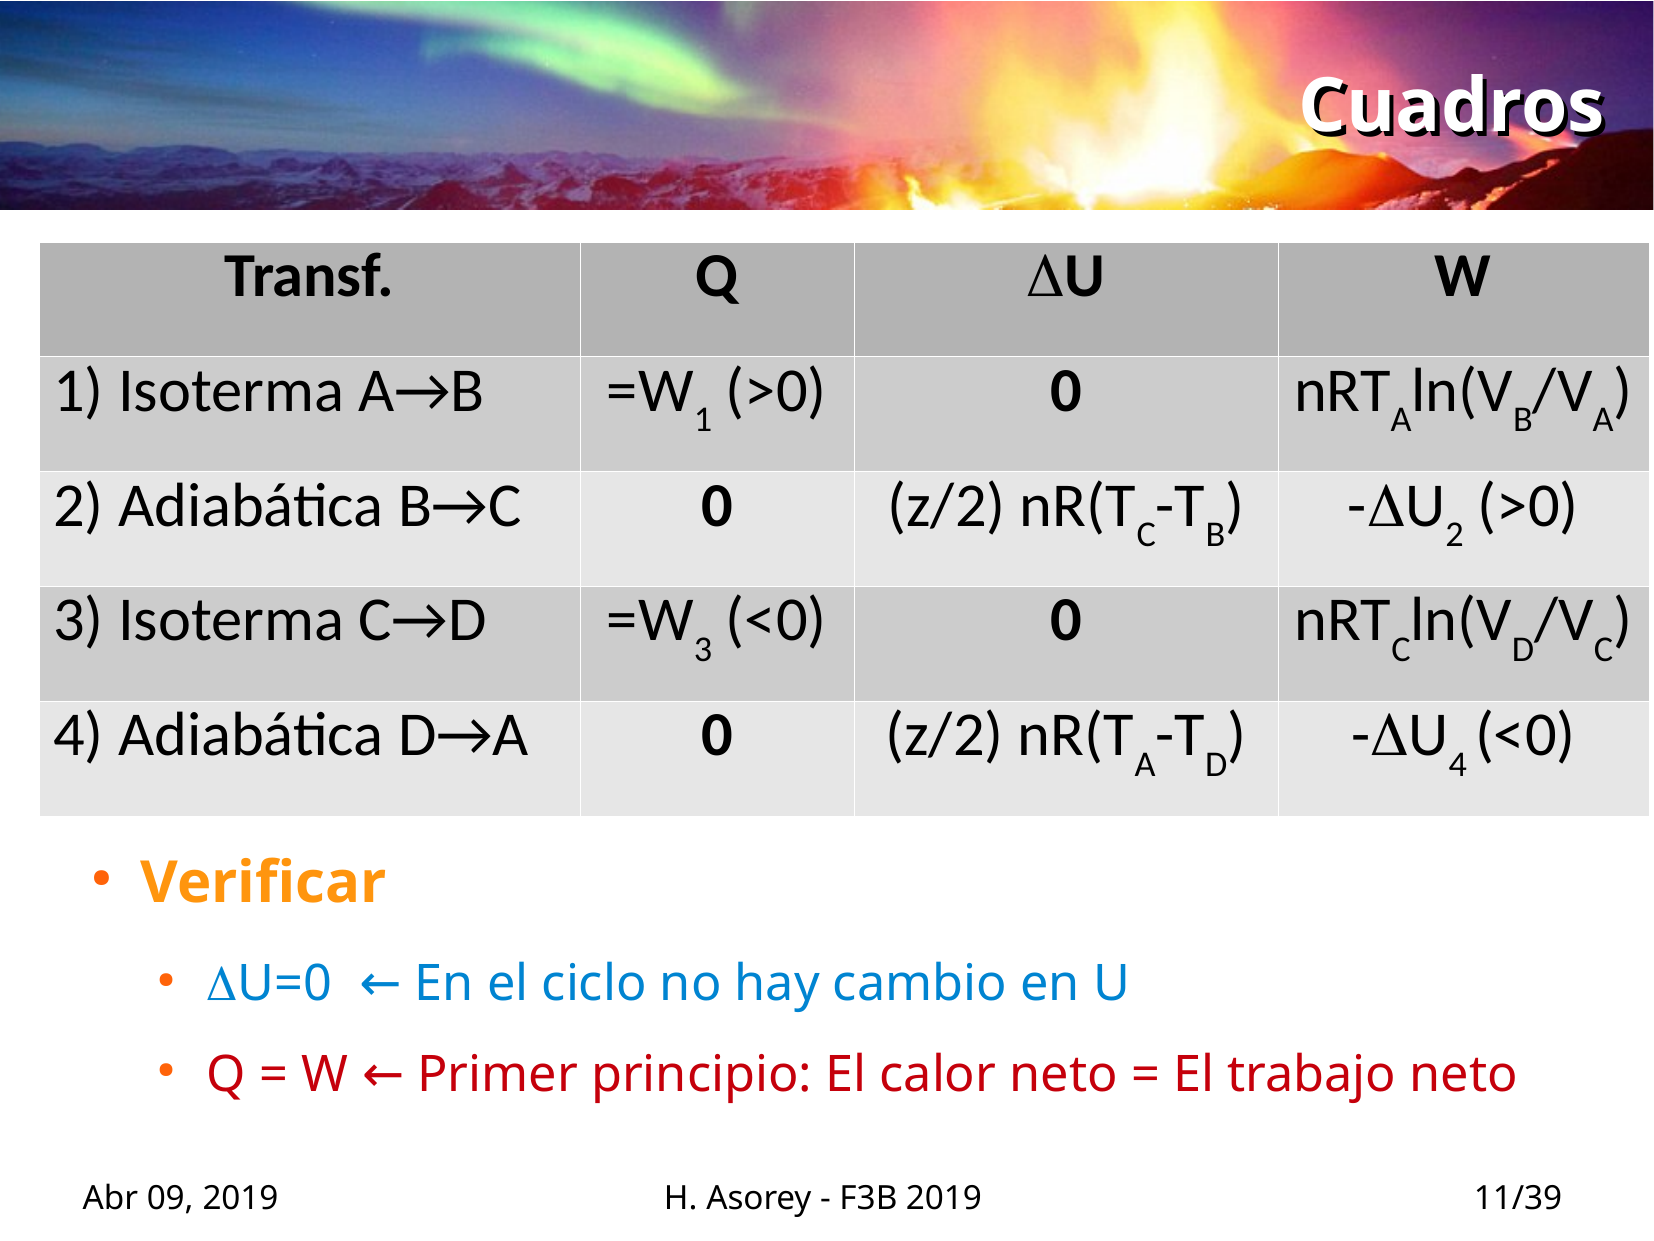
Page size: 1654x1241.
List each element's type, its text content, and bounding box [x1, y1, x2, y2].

table_cell 0 [581, 702, 854, 816]
table_cell =W1 (>0) [581, 357, 854, 471]
table_cell 3) Isoterma C→D [40, 587, 580, 701]
list Verificar DU=0 ← En el ciclo no hay cambio en U Q = W ← Primer principio: El calor neto = El trabajo neto [75, 840, 1564, 1126]
table_cell 0 [581, 472, 854, 586]
table_header Transf. [40, 243, 580, 356]
table_cell -DU2 (>0) [1279, 472, 1649, 586]
table_header Q [581, 243, 854, 356]
table_cell 0 [855, 357, 1278, 471]
table_cell (z/2) nR(TA-TD) [855, 702, 1278, 816]
table_cell 4) Adiabática D→A [40, 702, 580, 816]
title Cuadros [45, 15, 1606, 191]
table_header DU [855, 243, 1278, 356]
table_cell 0 [855, 587, 1278, 701]
table_cell =W3 (<0) [581, 587, 854, 701]
table_header W [1279, 243, 1649, 356]
table_cell (z/2) nR(TC-TB) [855, 472, 1278, 586]
picture [0, 1, 1654, 210]
table_cell 1) Isoterma A→B [40, 357, 580, 471]
table_cell nRTCln(VD/VC) [1279, 587, 1649, 701]
table_cell nRTAln(VB/VA) [1279, 357, 1649, 471]
table_cell -DU4 (<0) [1279, 702, 1649, 816]
table_cell 2) Adiabática B→C [40, 472, 580, 586]
